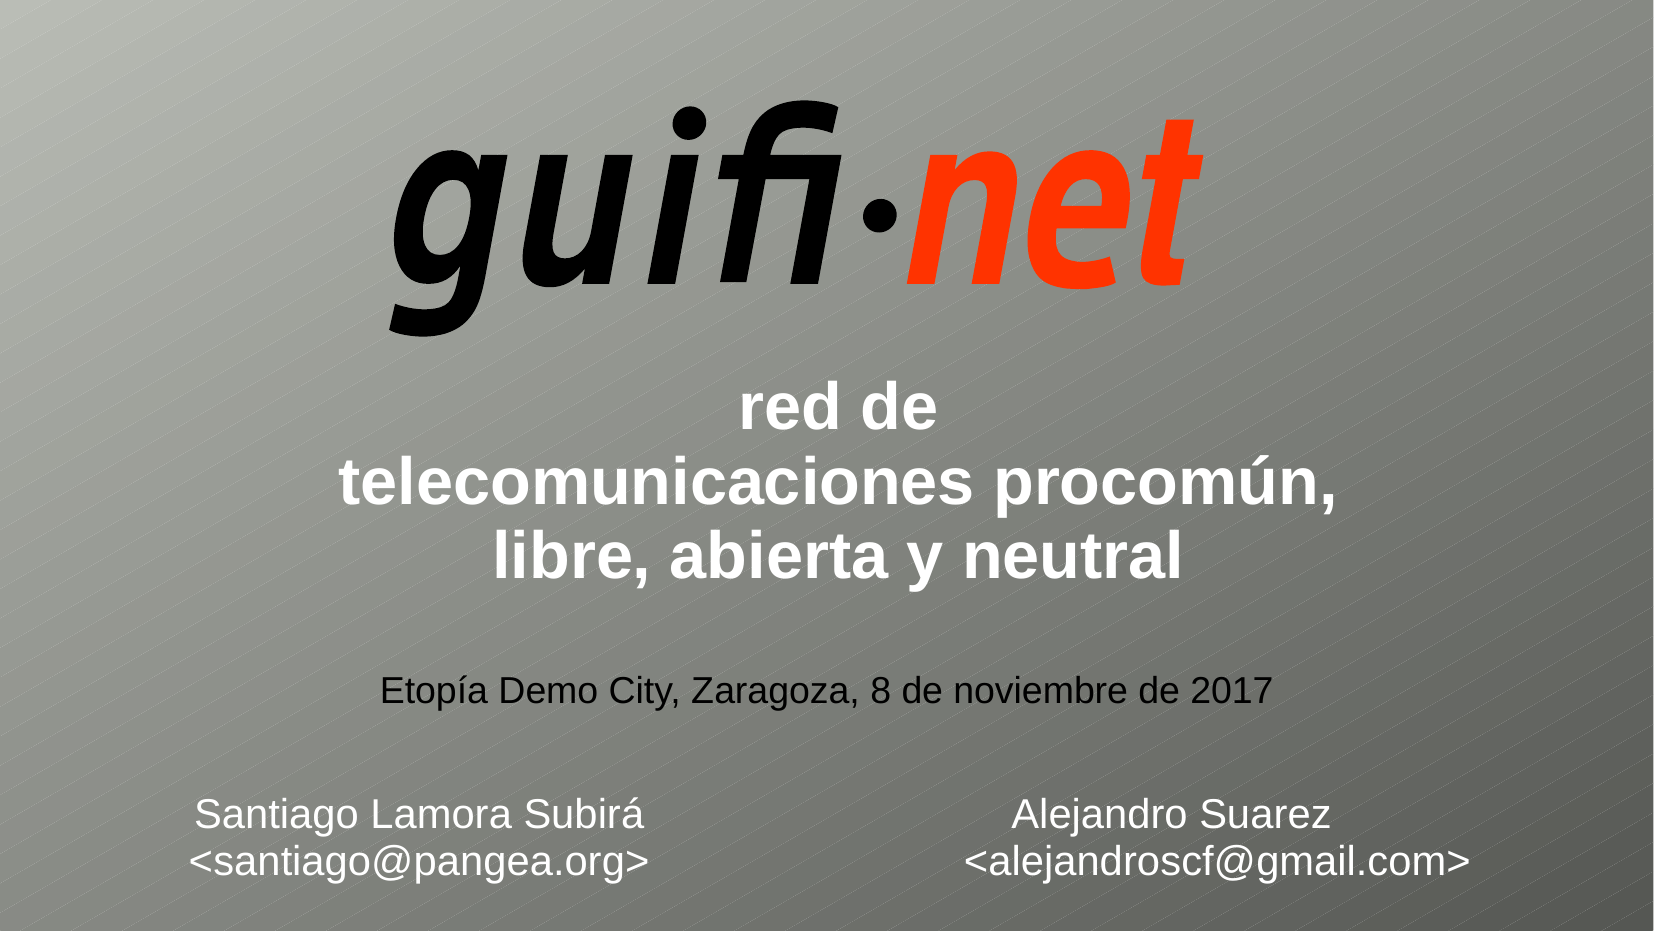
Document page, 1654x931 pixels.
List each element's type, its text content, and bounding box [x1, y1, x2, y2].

text_box Santiago Lamora Subirá <santiago@pangea.org> [20, 723, 819, 931]
text_box Etopía Demo City, Zaragoza, 8 de noviembre de 2017 [267, 661, 1386, 724]
title red de telecomunicaciones procomún, libre, abierta y neutral [94, 277, 1583, 685]
text_box Alejandro Suarez <alejandroscf@gmail.com> [819, 723, 1617, 931]
